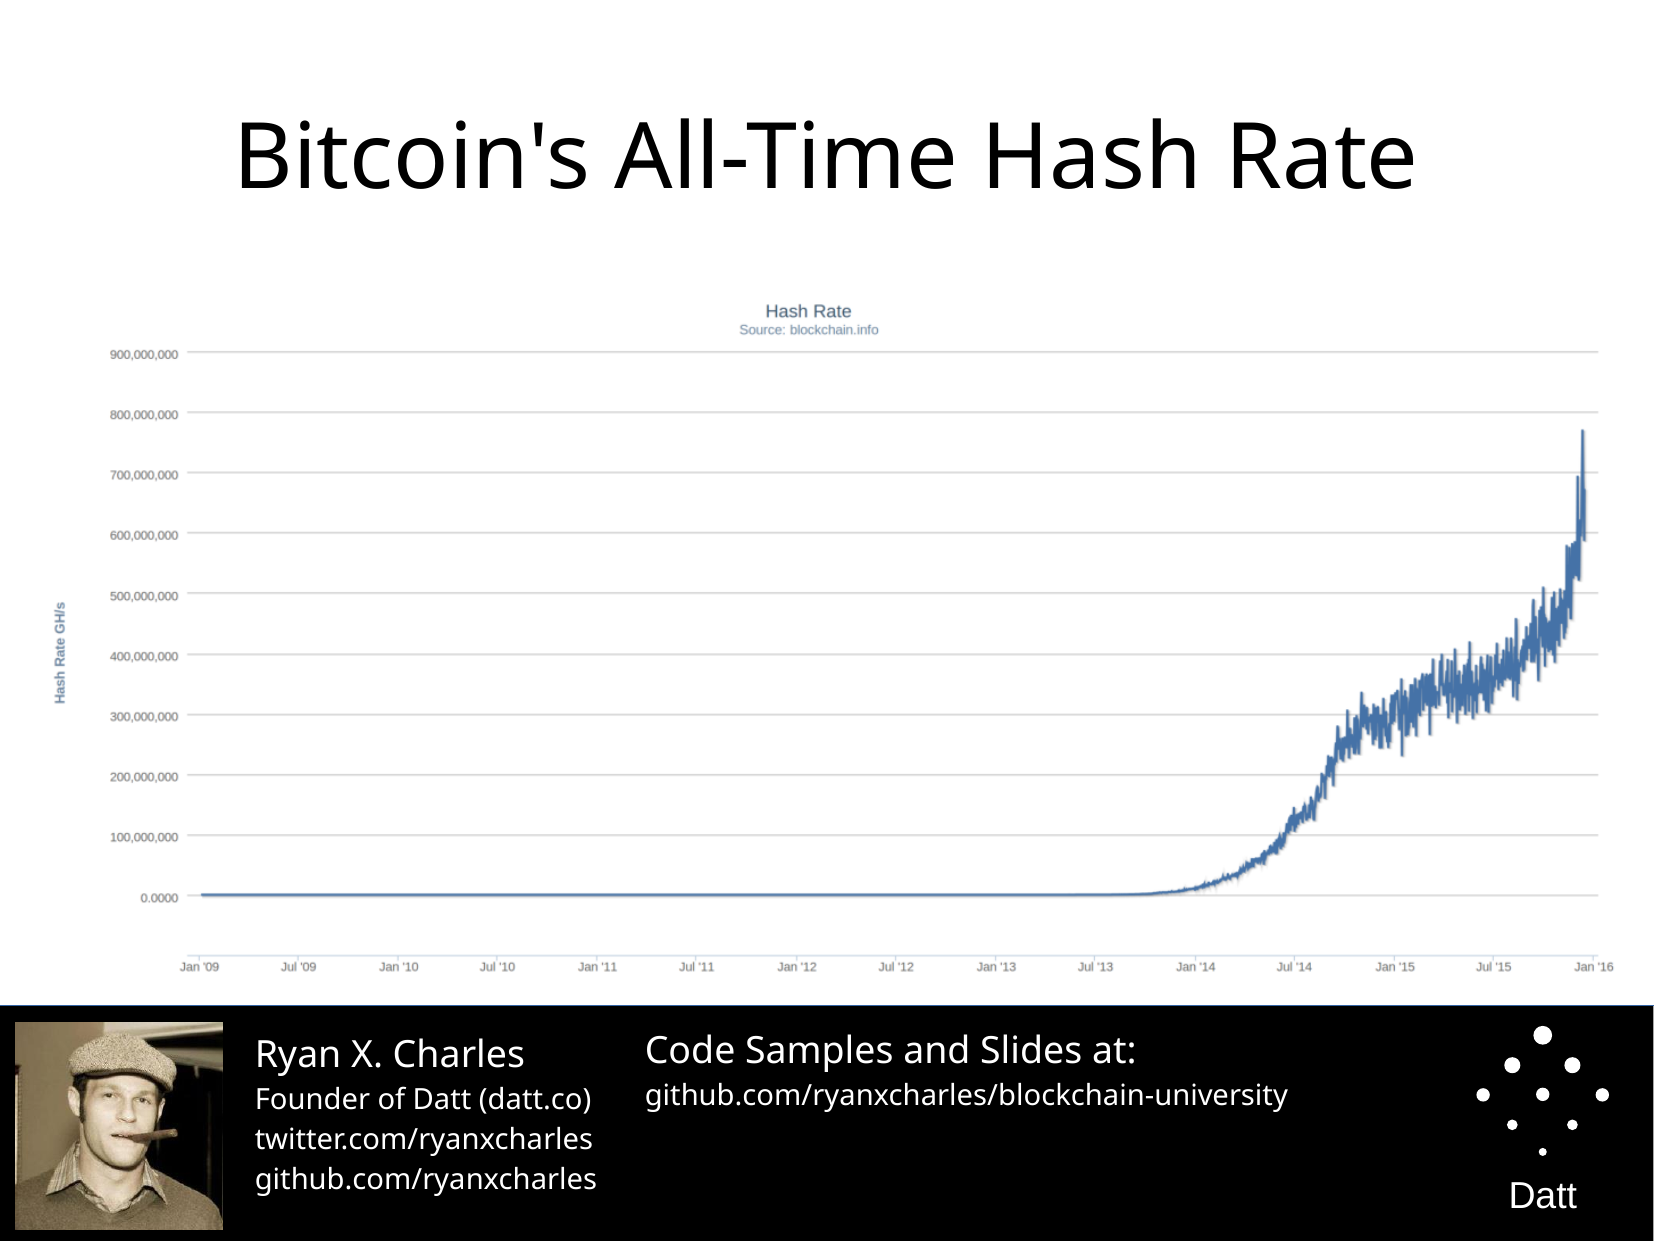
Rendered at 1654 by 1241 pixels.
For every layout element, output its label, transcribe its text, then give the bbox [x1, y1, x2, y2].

text_box Ryan X. Charles Founder of Datt (datt.co) twitter.com/ryanxcharles github.com/ryanxcharles [240, 1020, 976, 1241]
text_box Datt [1452, 1167, 1633, 1241]
text_box [0, 1005, 1654, 1241]
picture [15, 1022, 223, 1231]
picture [42, 284, 1645, 991]
text_box Code Samples and Slides at: github.com/ryanxcharles/blockchain-university [630, 1015, 1403, 1156]
title Bitcoin's All-Time Hash Rate [82, 49, 1571, 257]
picture [1475, 1023, 1611, 1159]
